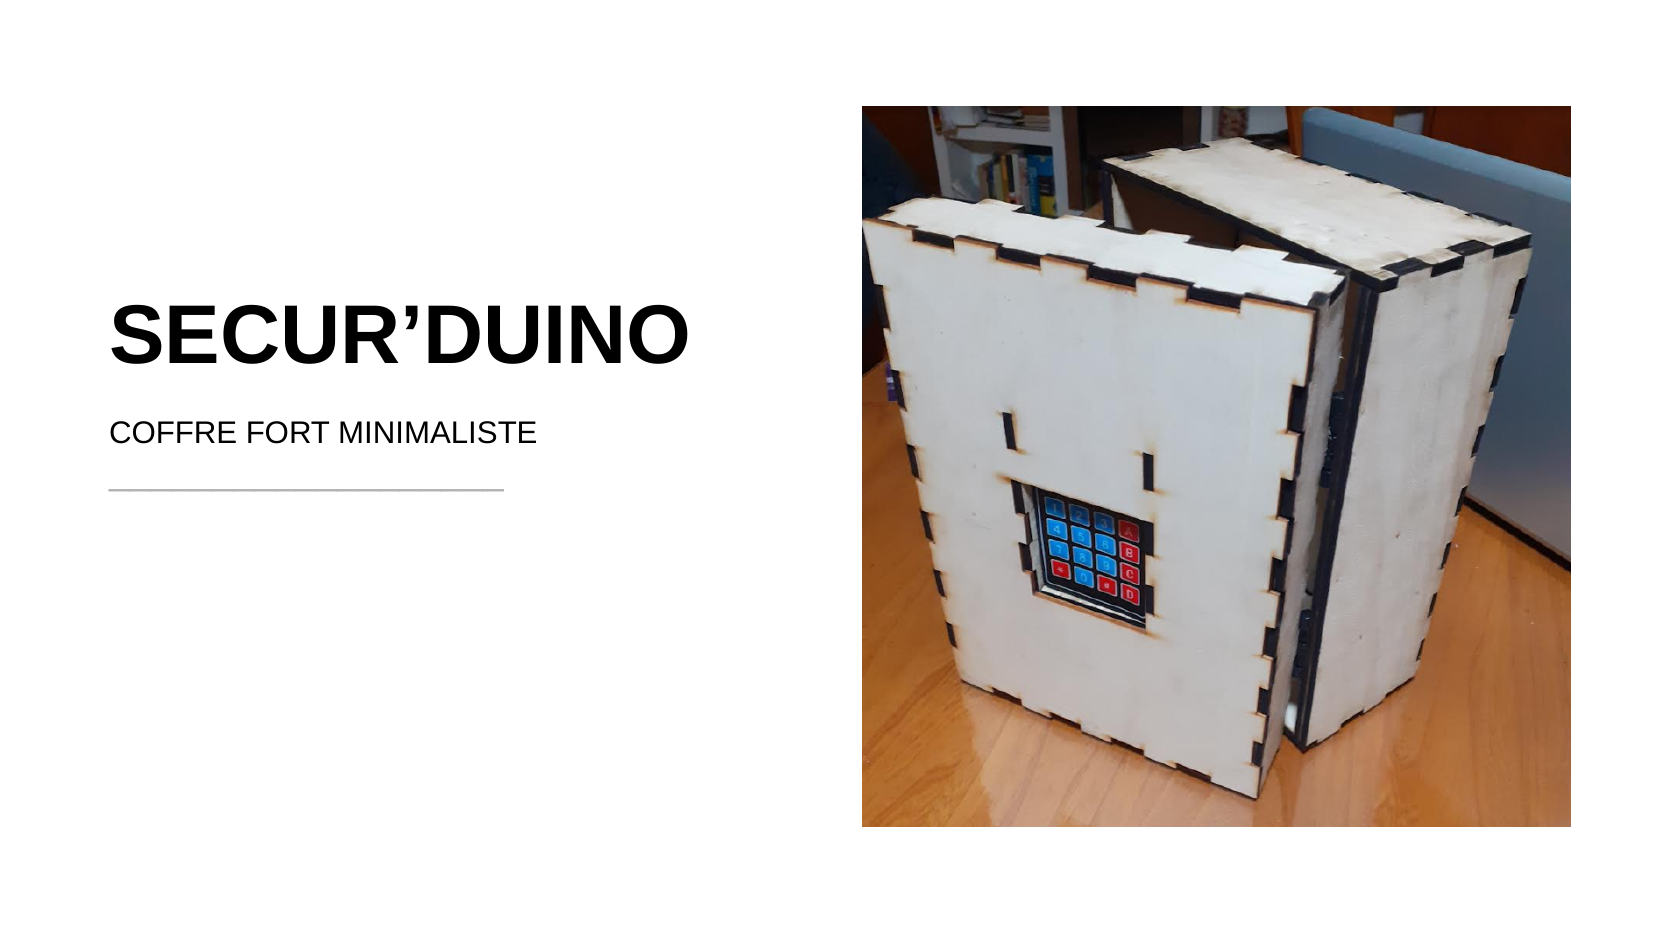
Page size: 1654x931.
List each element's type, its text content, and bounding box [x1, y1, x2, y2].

text_box SECUR’DUINO COFFRE FORT MINIMALISTE ___________________ [94, 280, 804, 500]
picture [862, 106, 1571, 827]
